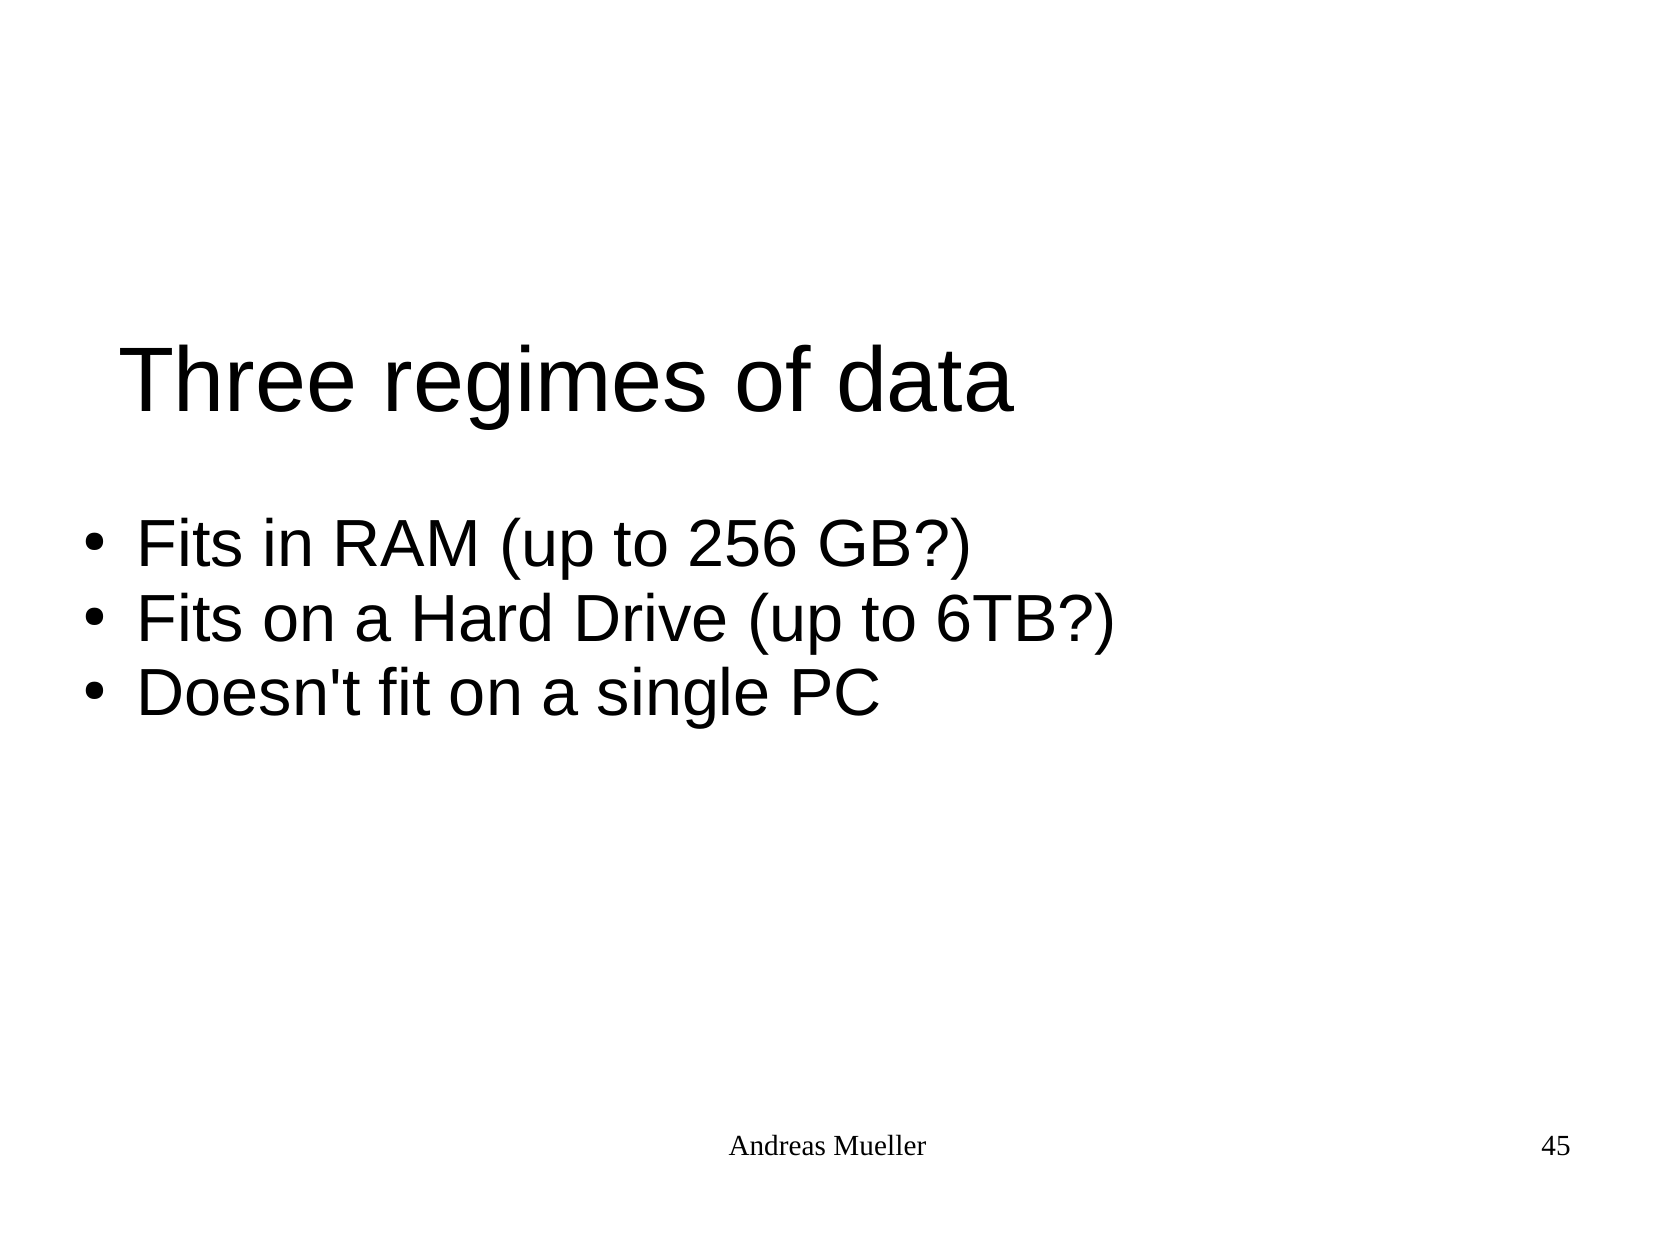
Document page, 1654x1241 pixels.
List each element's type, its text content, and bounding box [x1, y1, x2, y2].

subtitle Three regimes of data Fits in RAM (up to 256 GB?) Fits on a Hard Drive (up to 6TB?) Doesn't fit on a single PC [82, 49, 1606, 1010]
